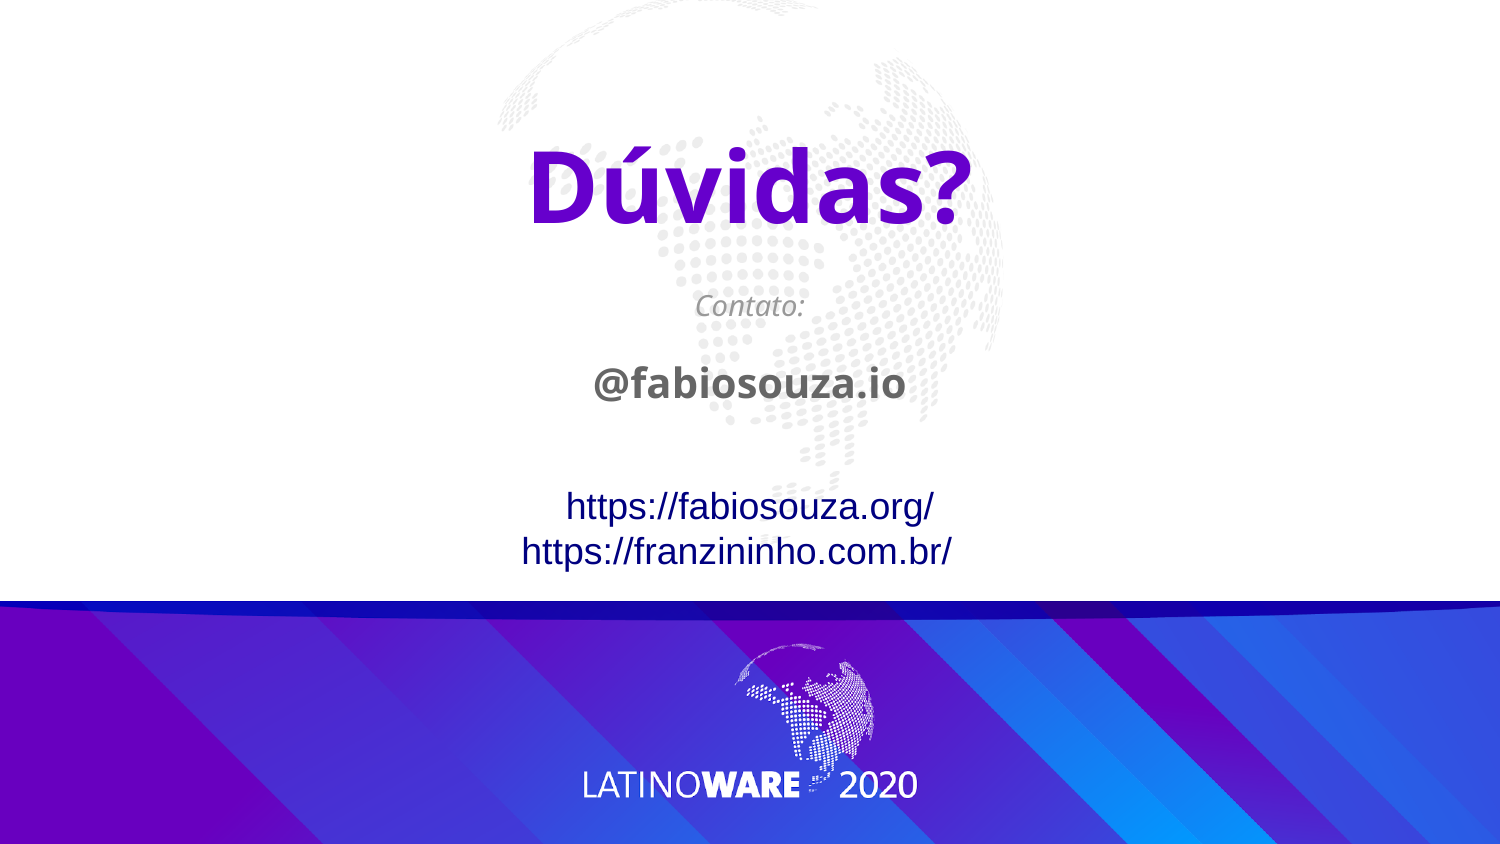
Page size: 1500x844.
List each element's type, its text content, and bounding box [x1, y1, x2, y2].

text_box https://fabiosouza.org/ [503, 481, 996, 528]
text_box https://franzininho.com.br/ [490, 512, 983, 617]
picture [0, 0, 1500, 844]
title @fabiosouza.io [148, 341, 1352, 423]
